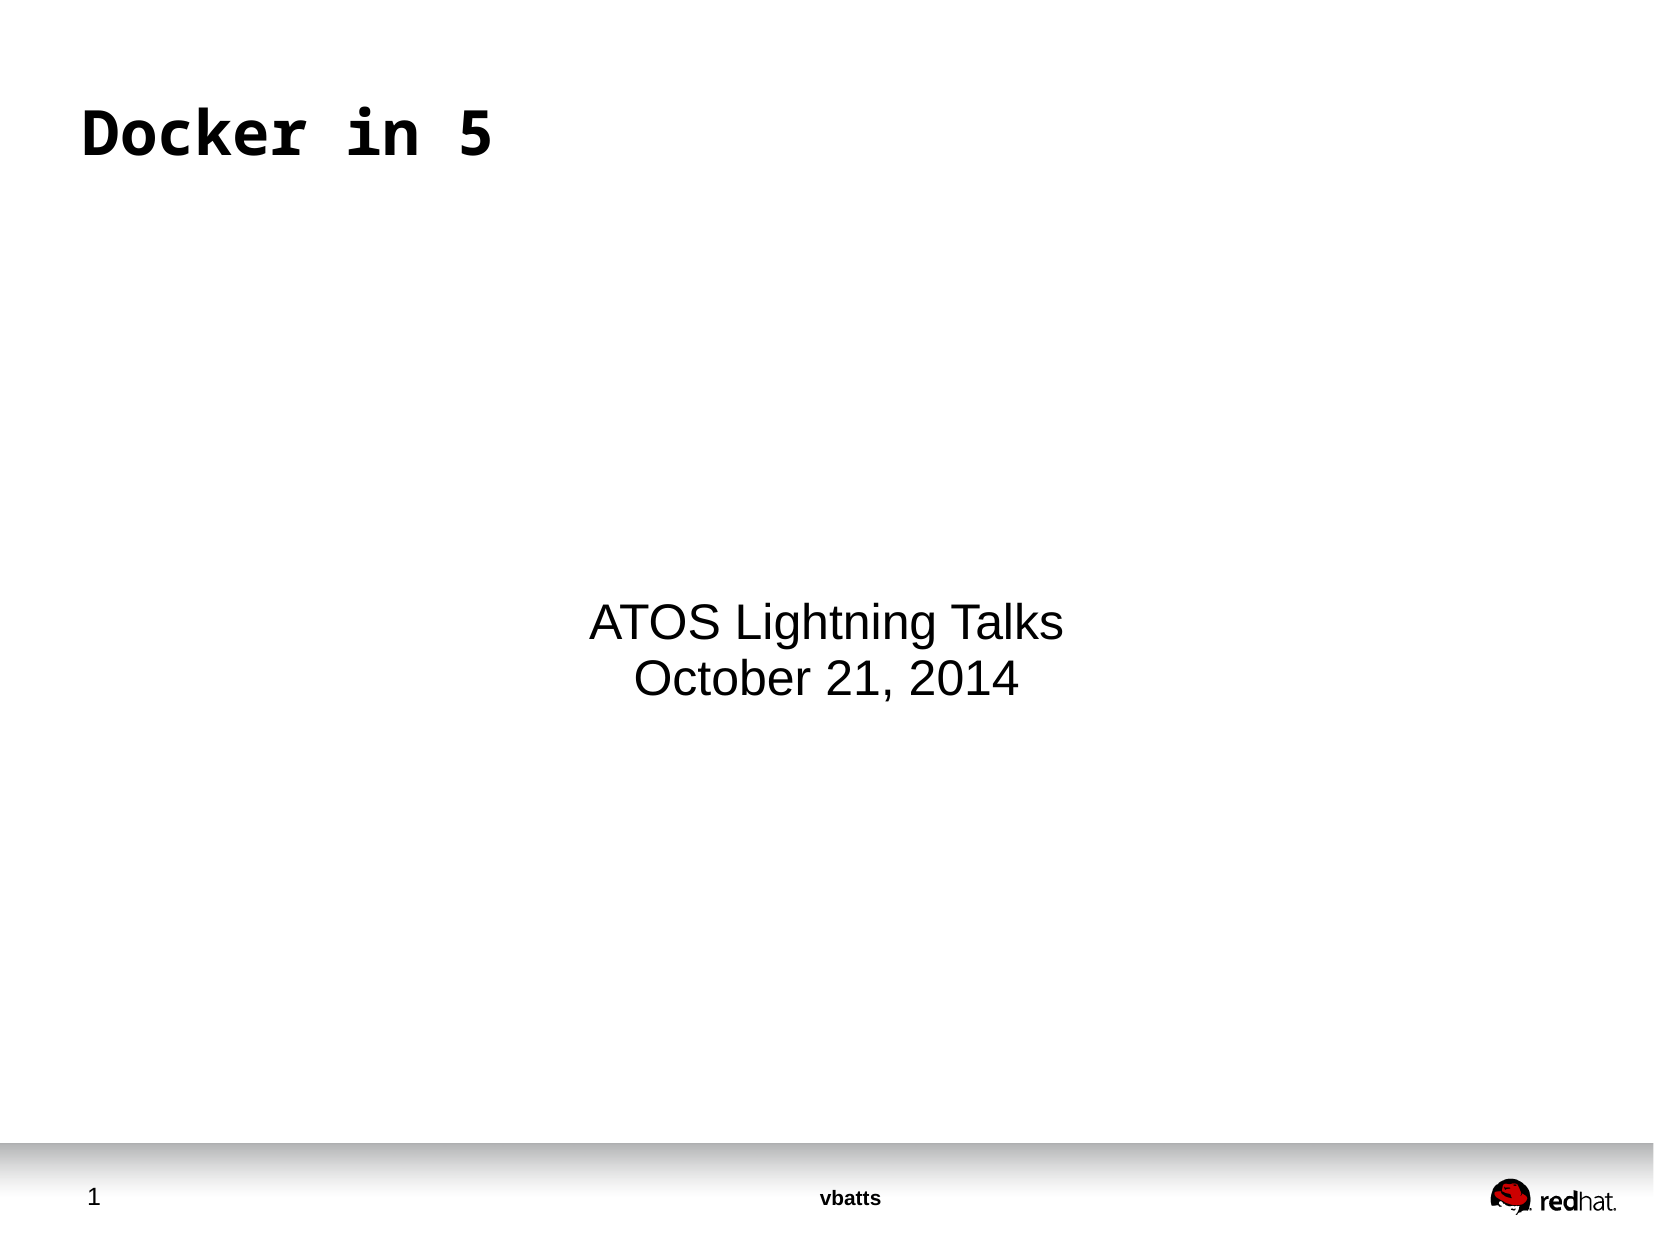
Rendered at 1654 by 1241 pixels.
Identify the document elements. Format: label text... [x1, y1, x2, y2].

picture [0, 1143, 1654, 1241]
subtitle ATOS Lightning Talks October 21, 2014 [82, 290, 1571, 1010]
title Docker in 5 [82, 37, 1571, 226]
